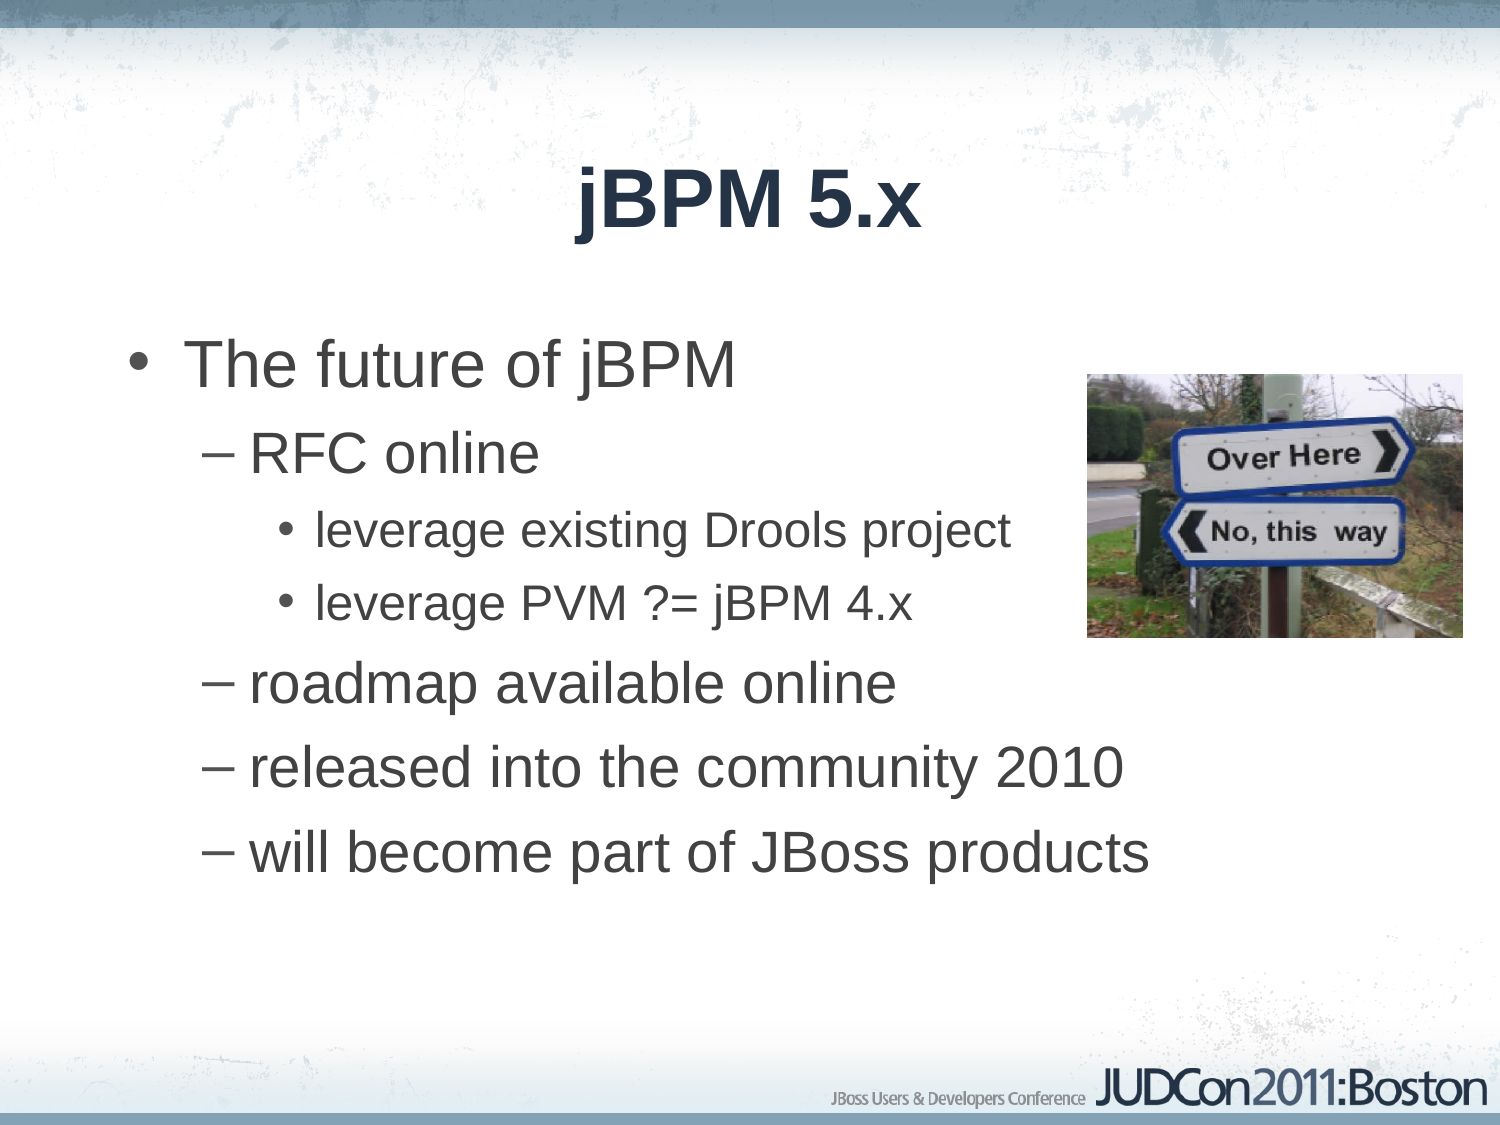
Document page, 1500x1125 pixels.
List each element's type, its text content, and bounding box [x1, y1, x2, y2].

picture [0, 0, 1500, 1125]
list The future of jBPM RFC online leverage existing Drools project leverage PVM ?= jBPM 4.x roadmap available online released into the community 2010 will become part of JBoss products [112, 313, 1388, 989]
title jBPM 5.x [112, 68, 1388, 313]
